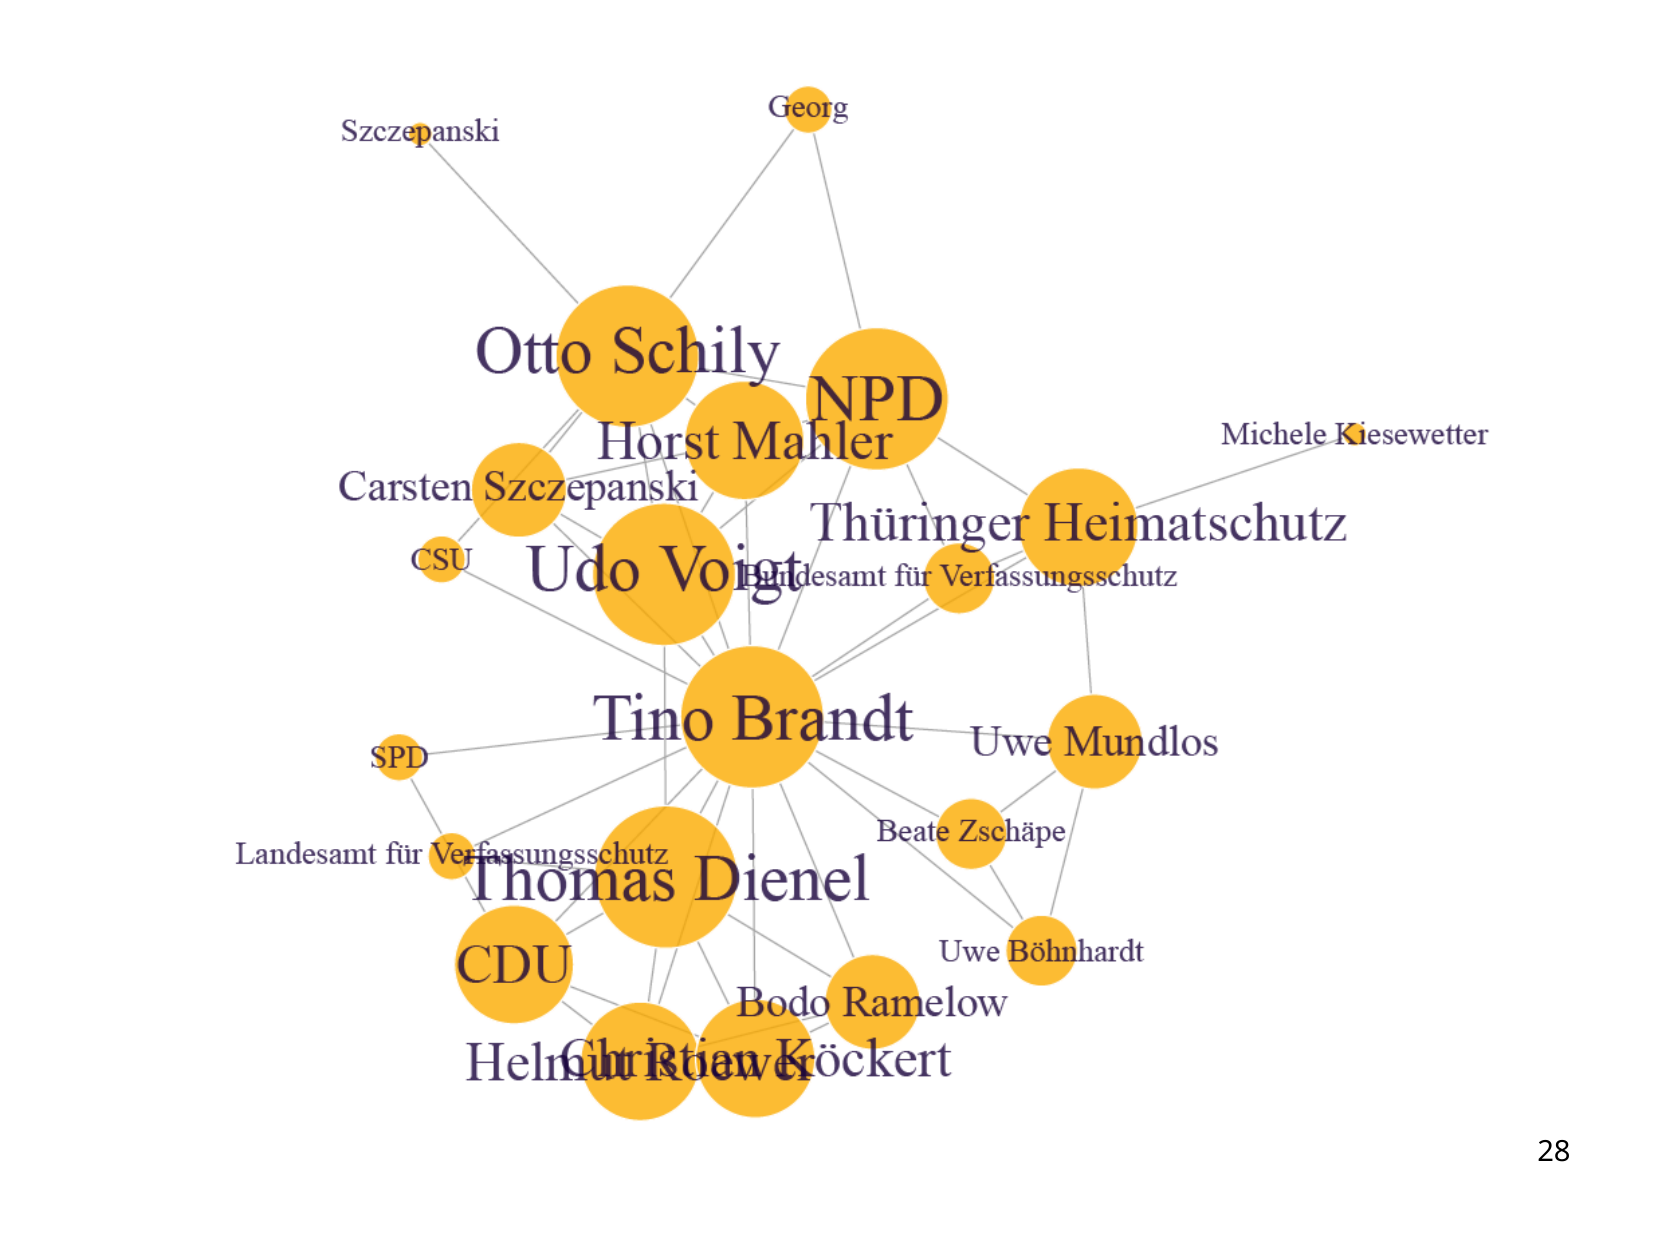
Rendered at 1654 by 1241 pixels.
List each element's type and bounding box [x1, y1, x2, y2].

picture [200, 57, 1516, 1146]
